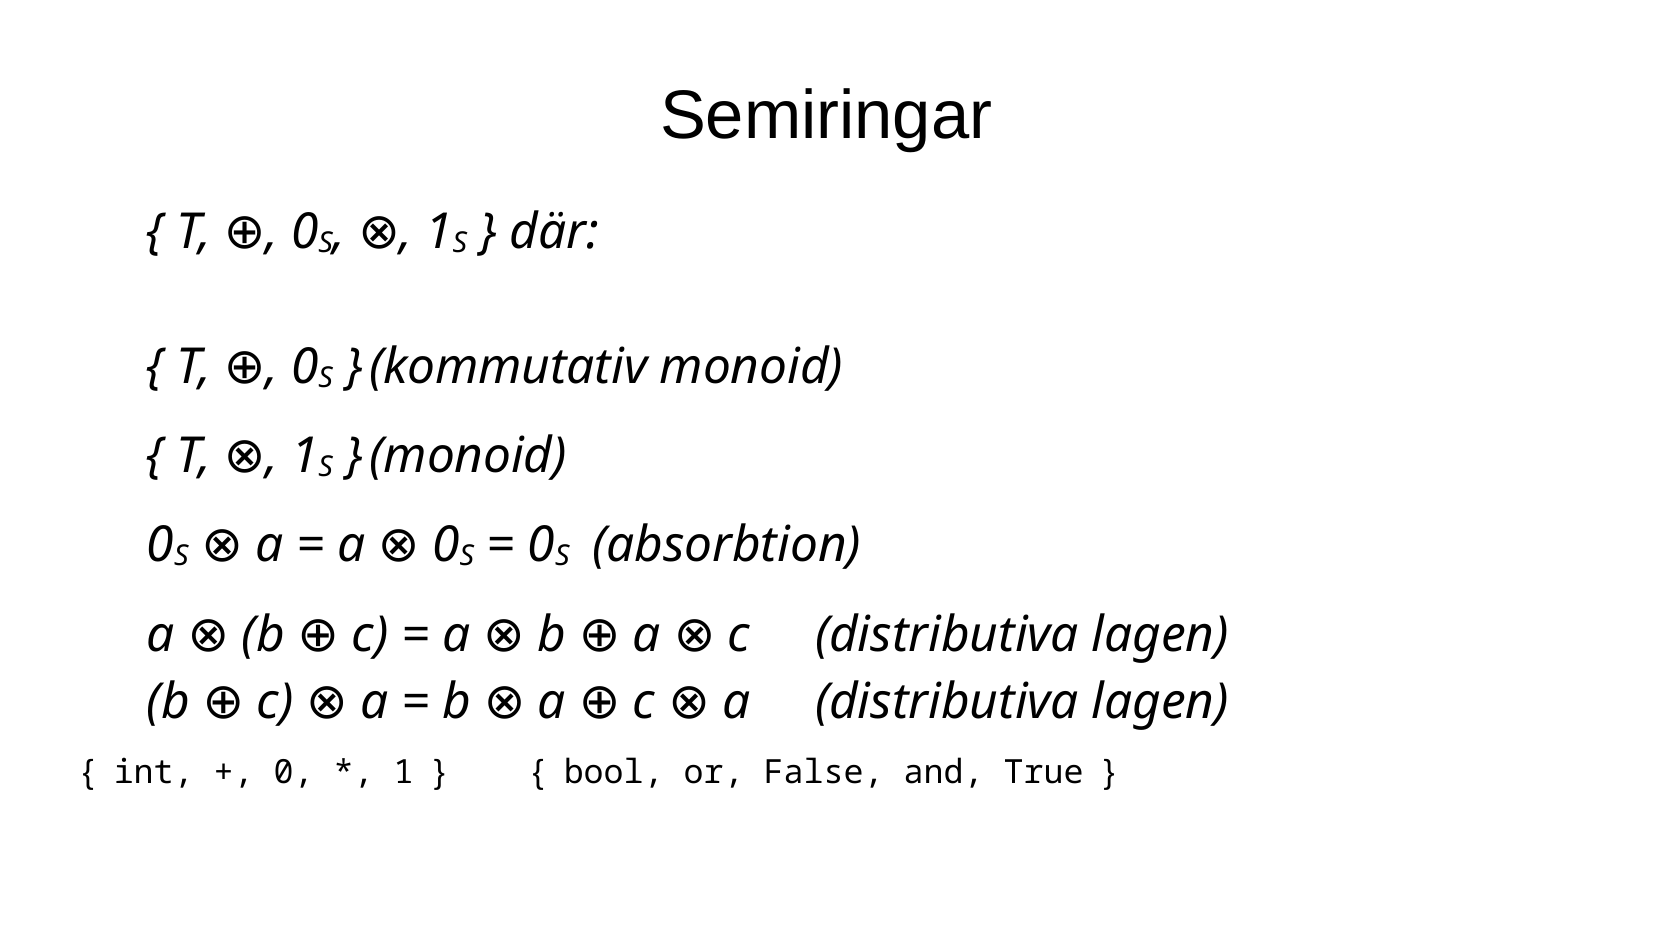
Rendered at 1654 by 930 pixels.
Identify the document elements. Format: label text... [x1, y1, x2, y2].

title Semiringar [82, 36, 1571, 193]
list { T, ⊕, 0S, ⊗, 1S } där: { T, ⊕, 0S } (kommutativ monoid) { T, ⊗, 1S } (monoid) 0S ⊗ a = a ⊗ 0S = 0S (absorbtion) a ⊗ (b ⊕ c) = a ⊗ b ⊕ a ⊗ c (distributiva lagen) (b ⊕ c) ⊗ a = b ⊗ a ⊕ c ⊗ a (distributiva lagen) [76, 195, 1565, 735]
text_box { int, +, 0, *, 1 } { bool, or, False, and, True } [82, 537, 1571, 930]
